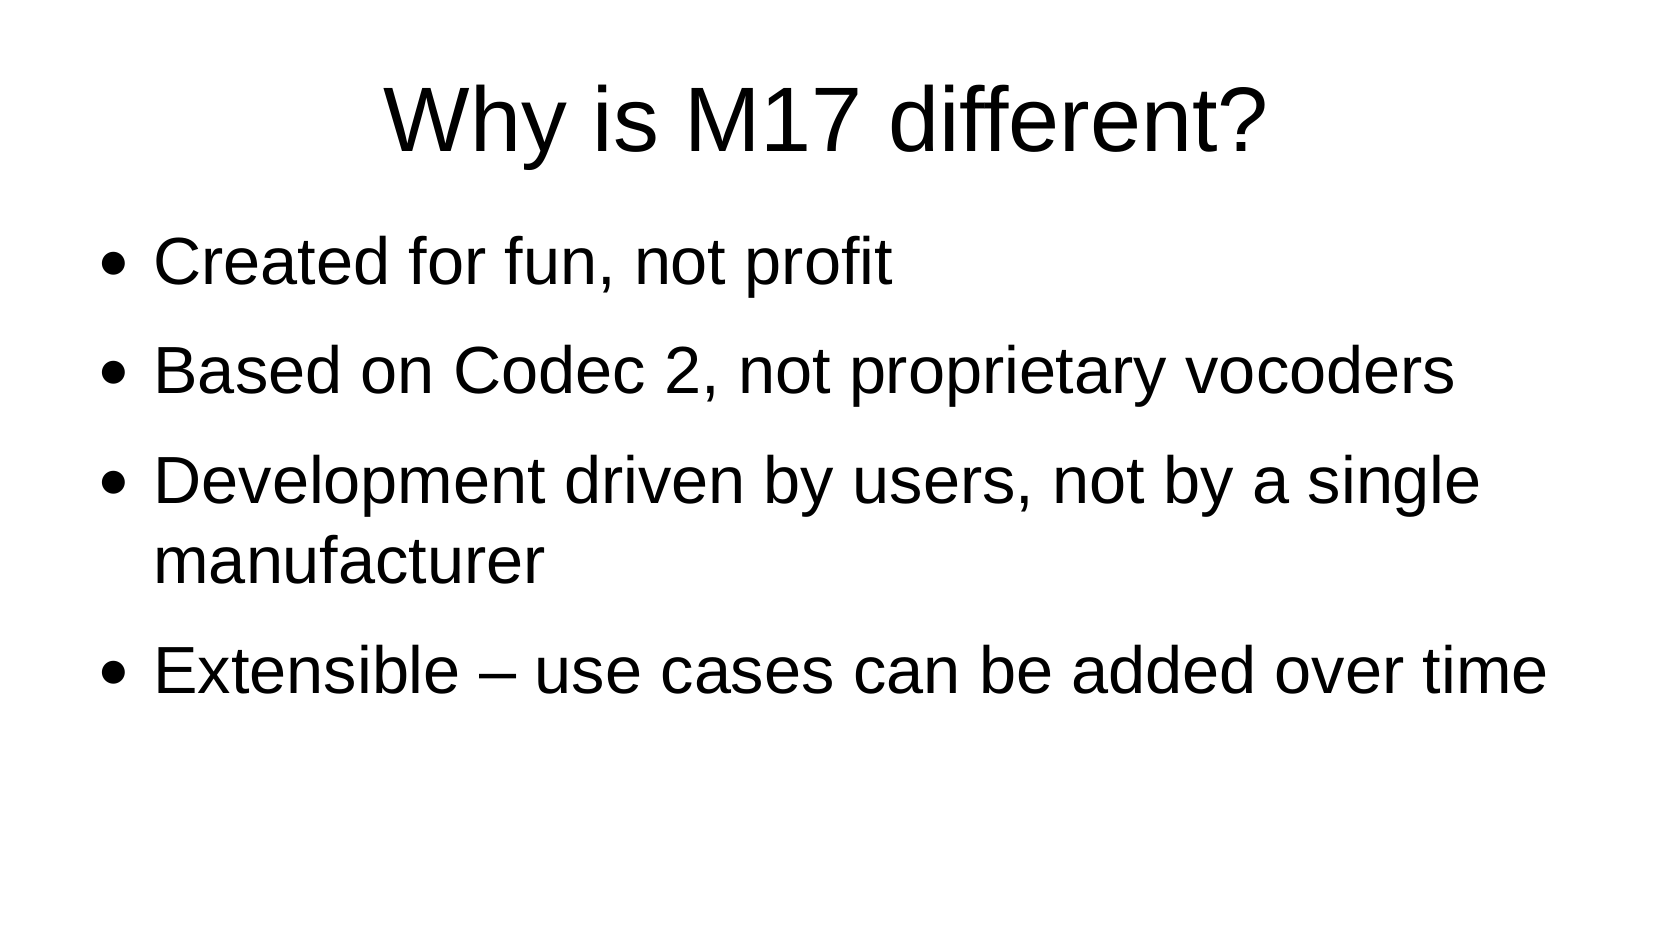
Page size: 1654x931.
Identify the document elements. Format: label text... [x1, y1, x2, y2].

text_box Created for fun, not profit Based on Codec 2, not proprietary vocoders Development driven by users, not by a single manufacturer Extensible – use cases can be added over time [82, 217, 1571, 757]
text_box Why is M17 different? [82, 37, 1571, 193]
